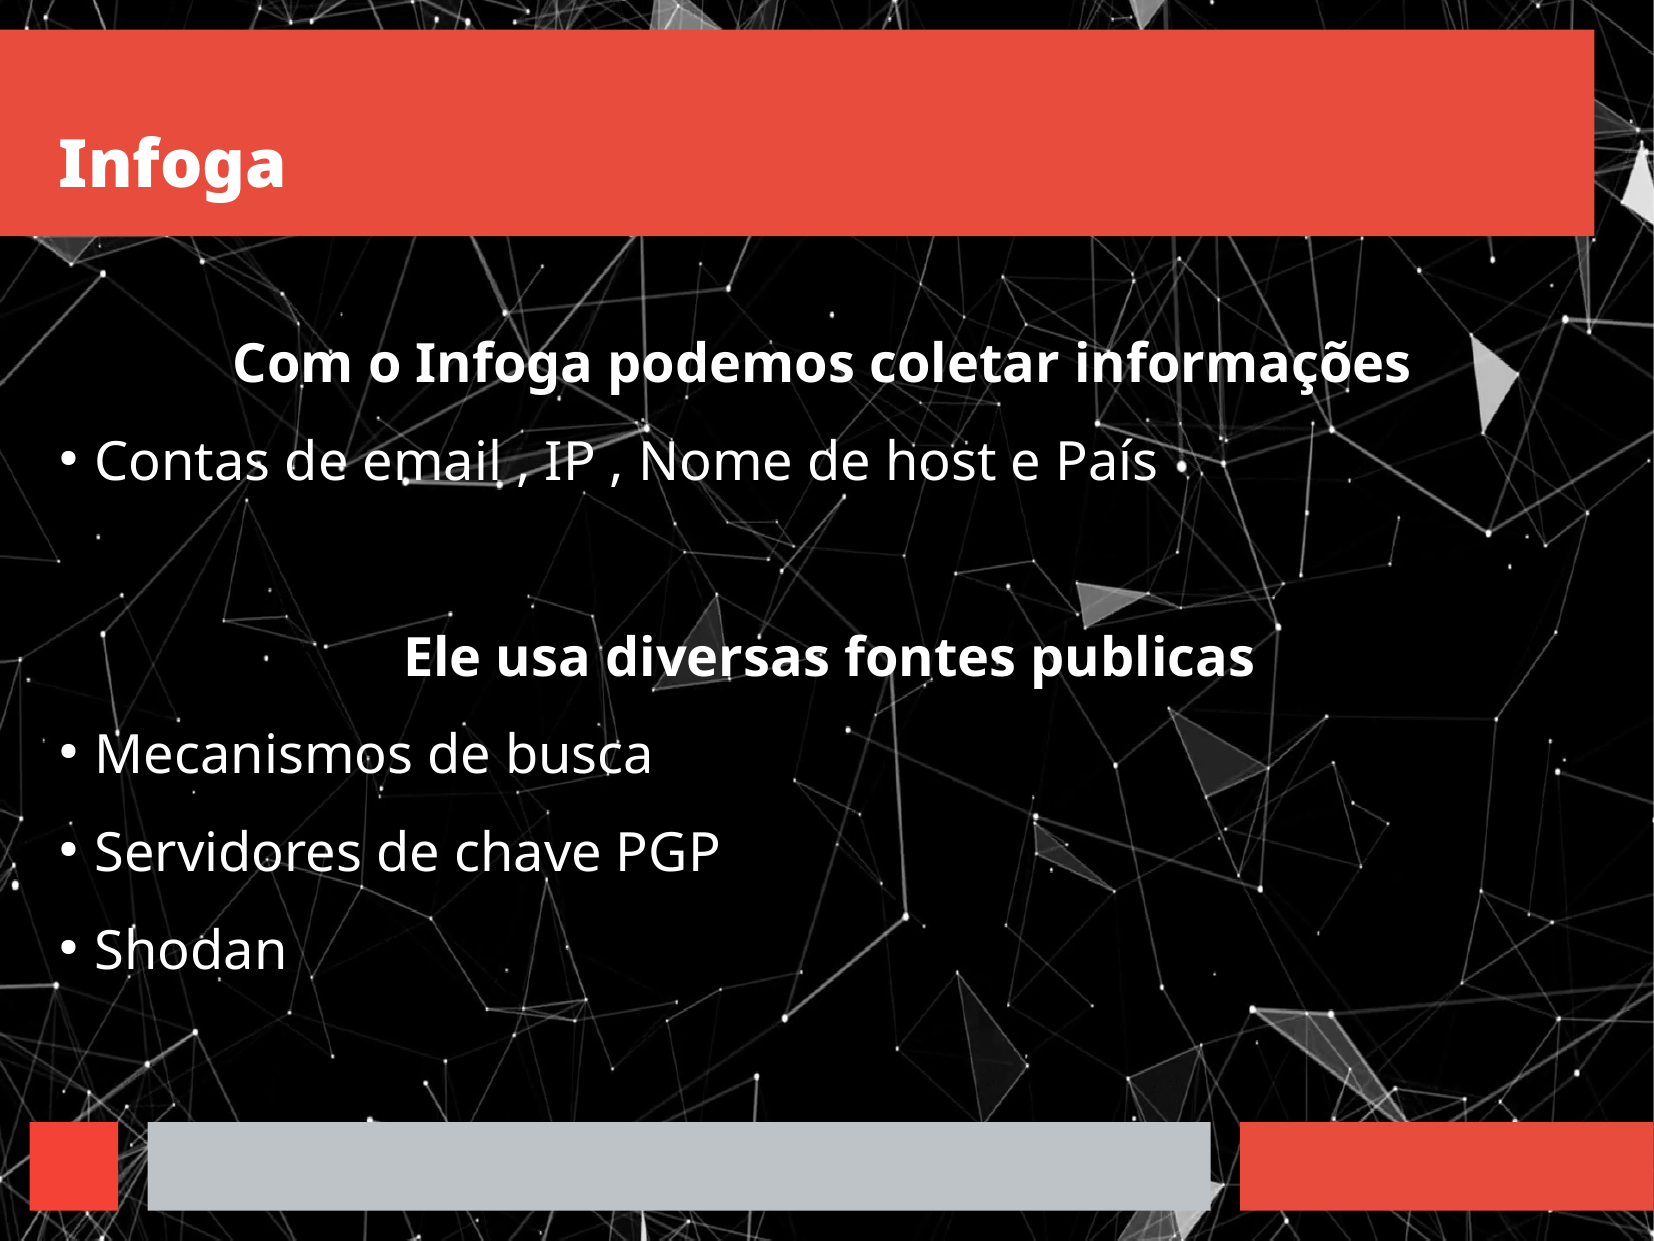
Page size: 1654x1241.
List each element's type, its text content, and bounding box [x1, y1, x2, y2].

picture [0, 0, 1654, 1241]
title Infoga [59, 59, 1595, 207]
list Com o Infoga podemos coletar informações Contas de email , IP , Nome de host e País Ele usa diversas fontes publicas Mecanismos de busca Servidores de chave PGP Shodan [59, 324, 1565, 1093]
